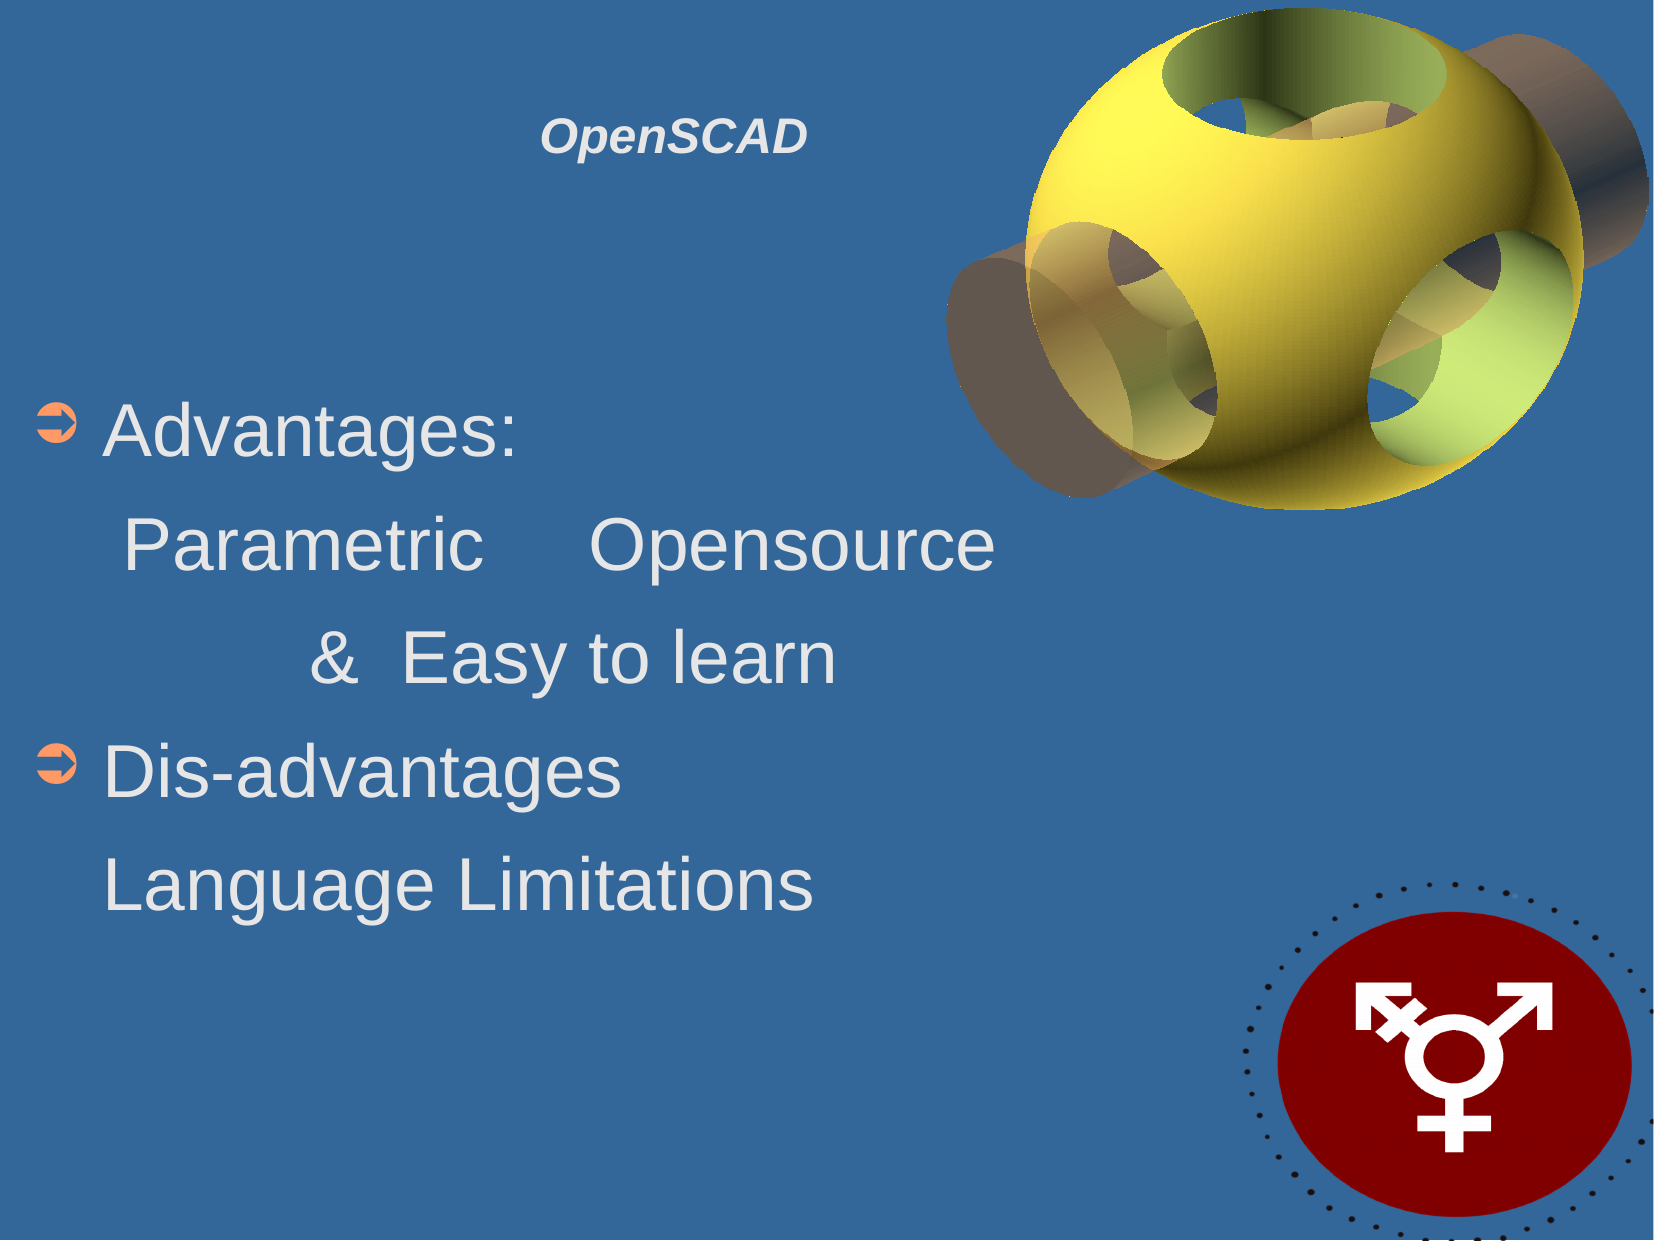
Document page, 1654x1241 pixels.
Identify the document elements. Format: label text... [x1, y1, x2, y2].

picture [1199, 830, 1654, 1241]
picture [945, 7, 1649, 511]
list Advantages: Parametric Opensource & Easy to learn Dis-advantages Language Limitations [19, 388, 1411, 1171]
title OpenSCAD [0, 32, 945, 241]
